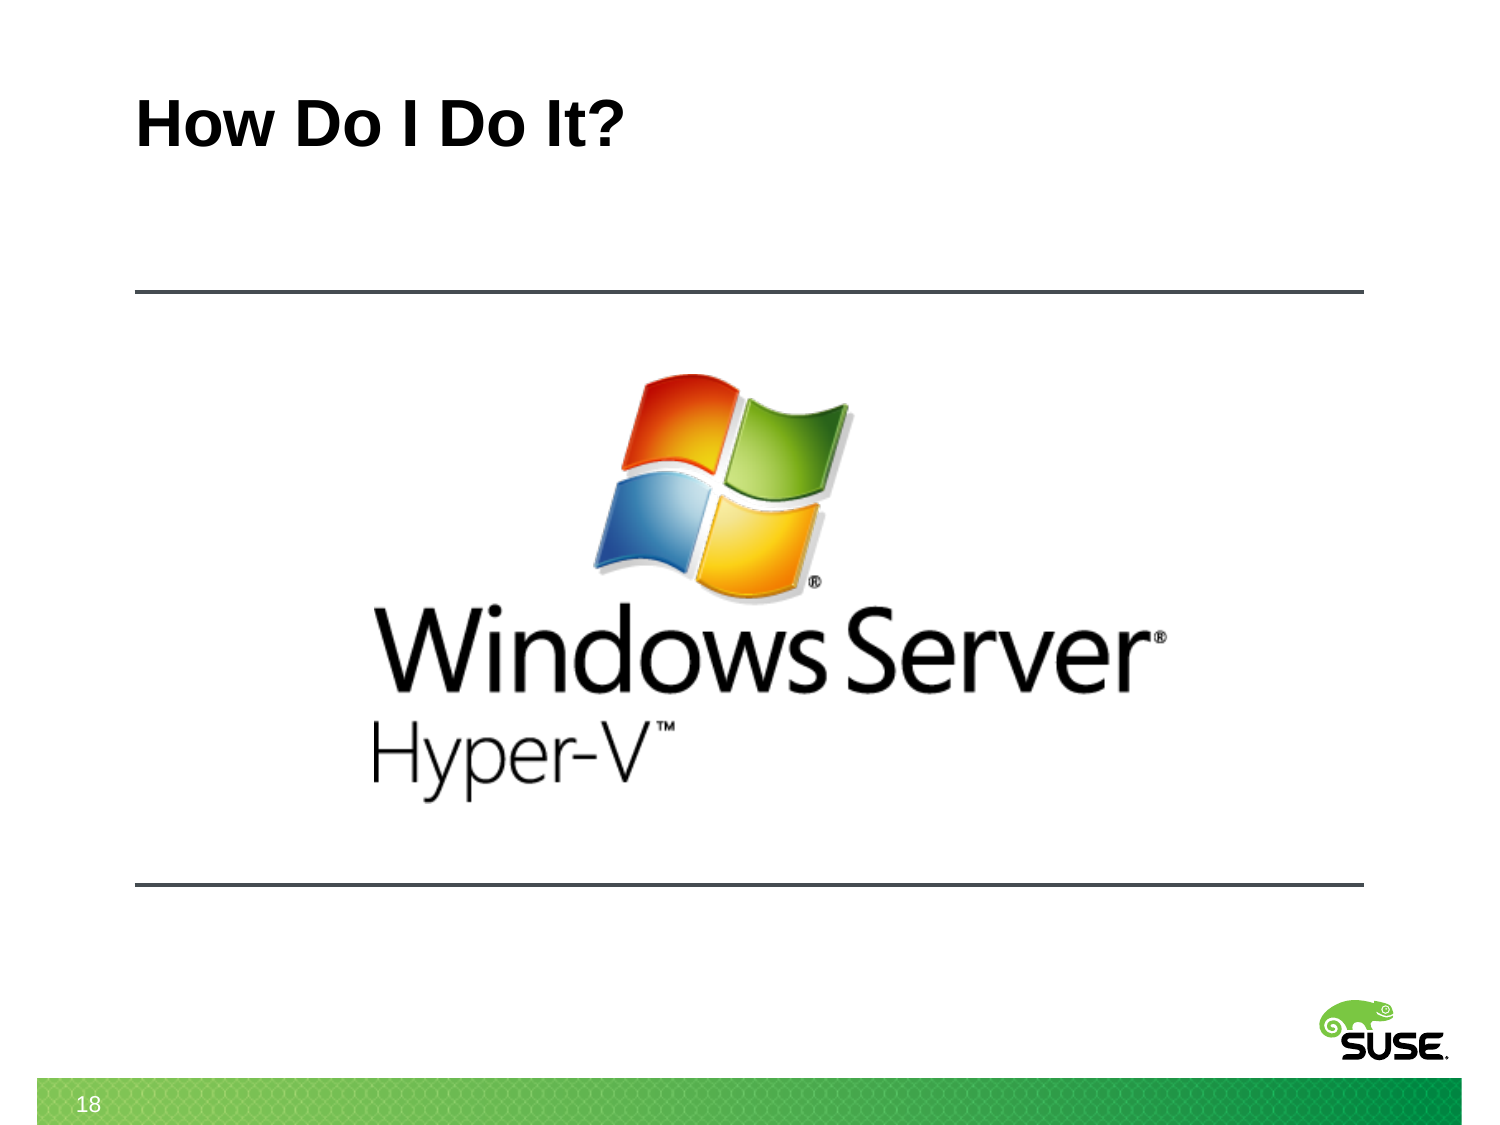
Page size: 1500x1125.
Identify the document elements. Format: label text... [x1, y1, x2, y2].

picture [37, 1078, 1462, 1125]
picture [374, 374, 1171, 804]
title How Do I Do It? [135, 41, 1372, 204]
